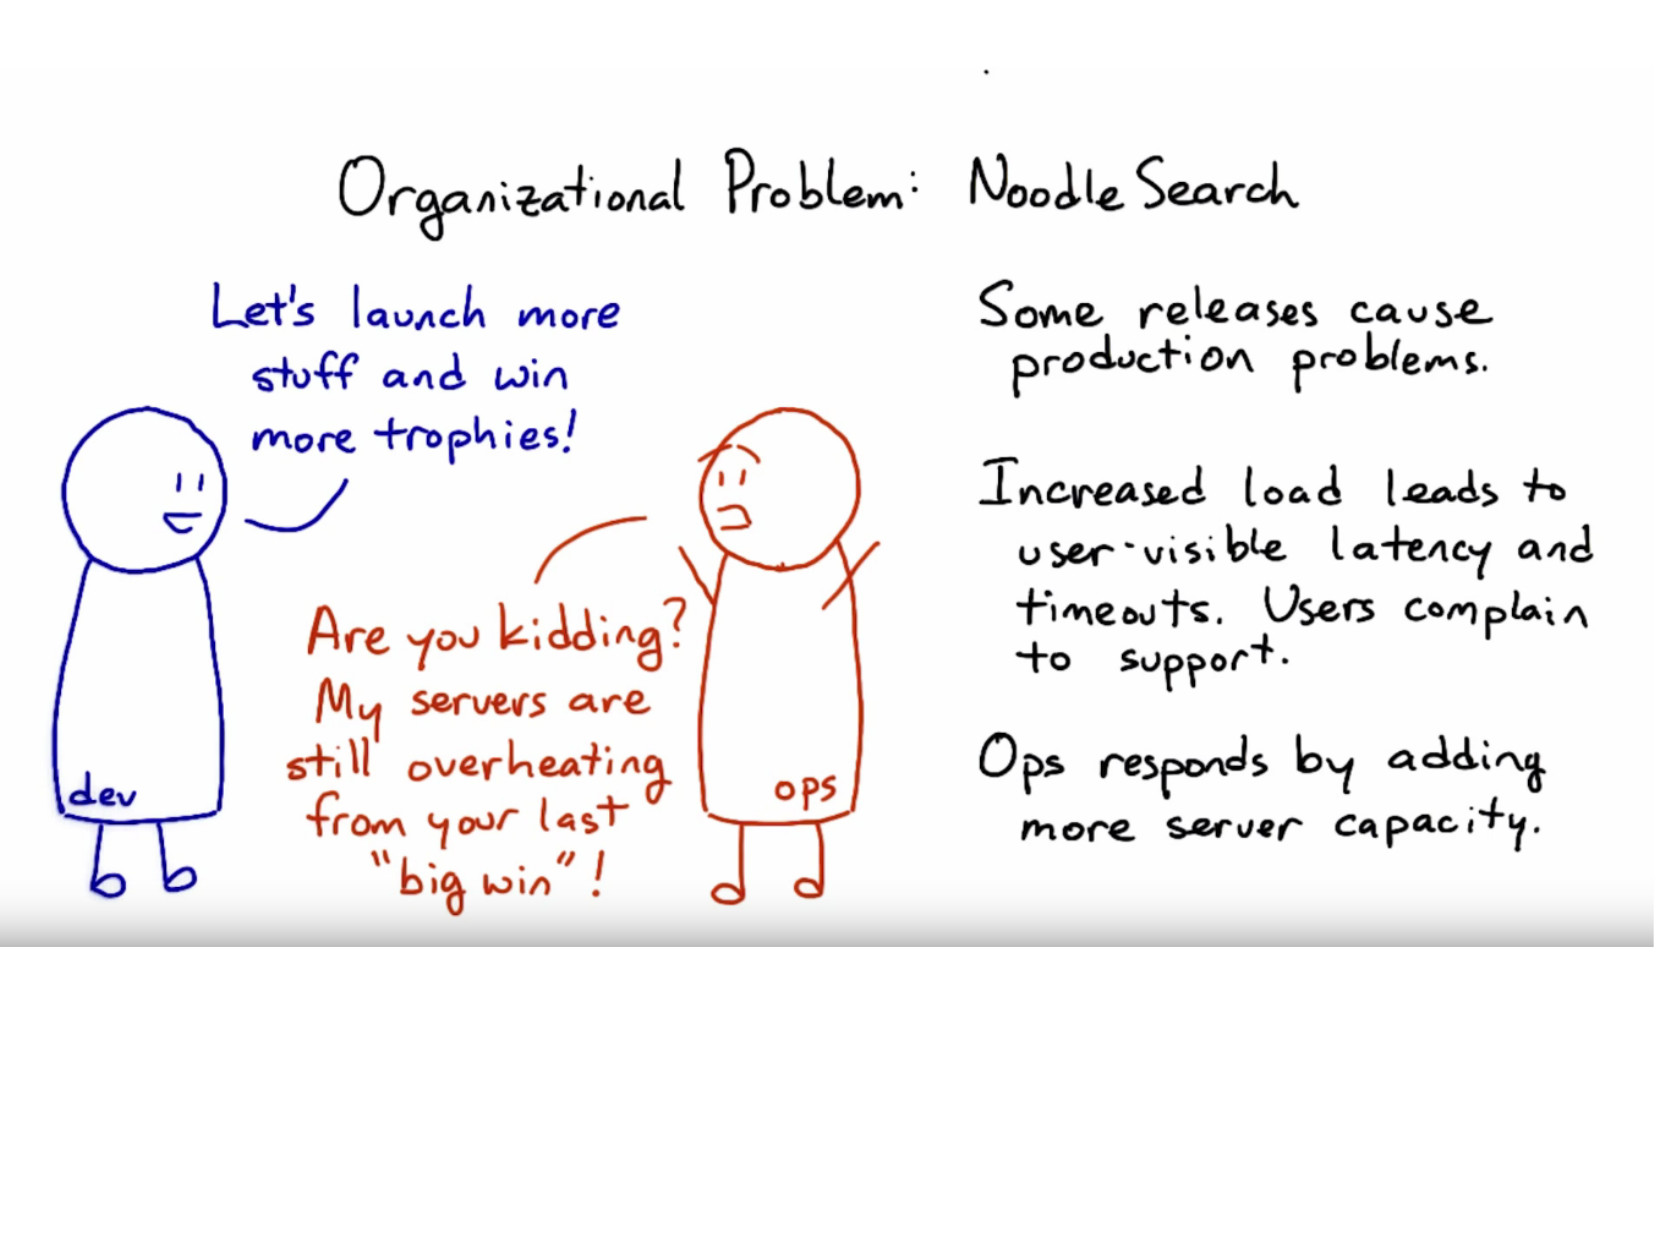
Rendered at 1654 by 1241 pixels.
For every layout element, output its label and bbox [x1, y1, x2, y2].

picture [0, 67, 1654, 947]
